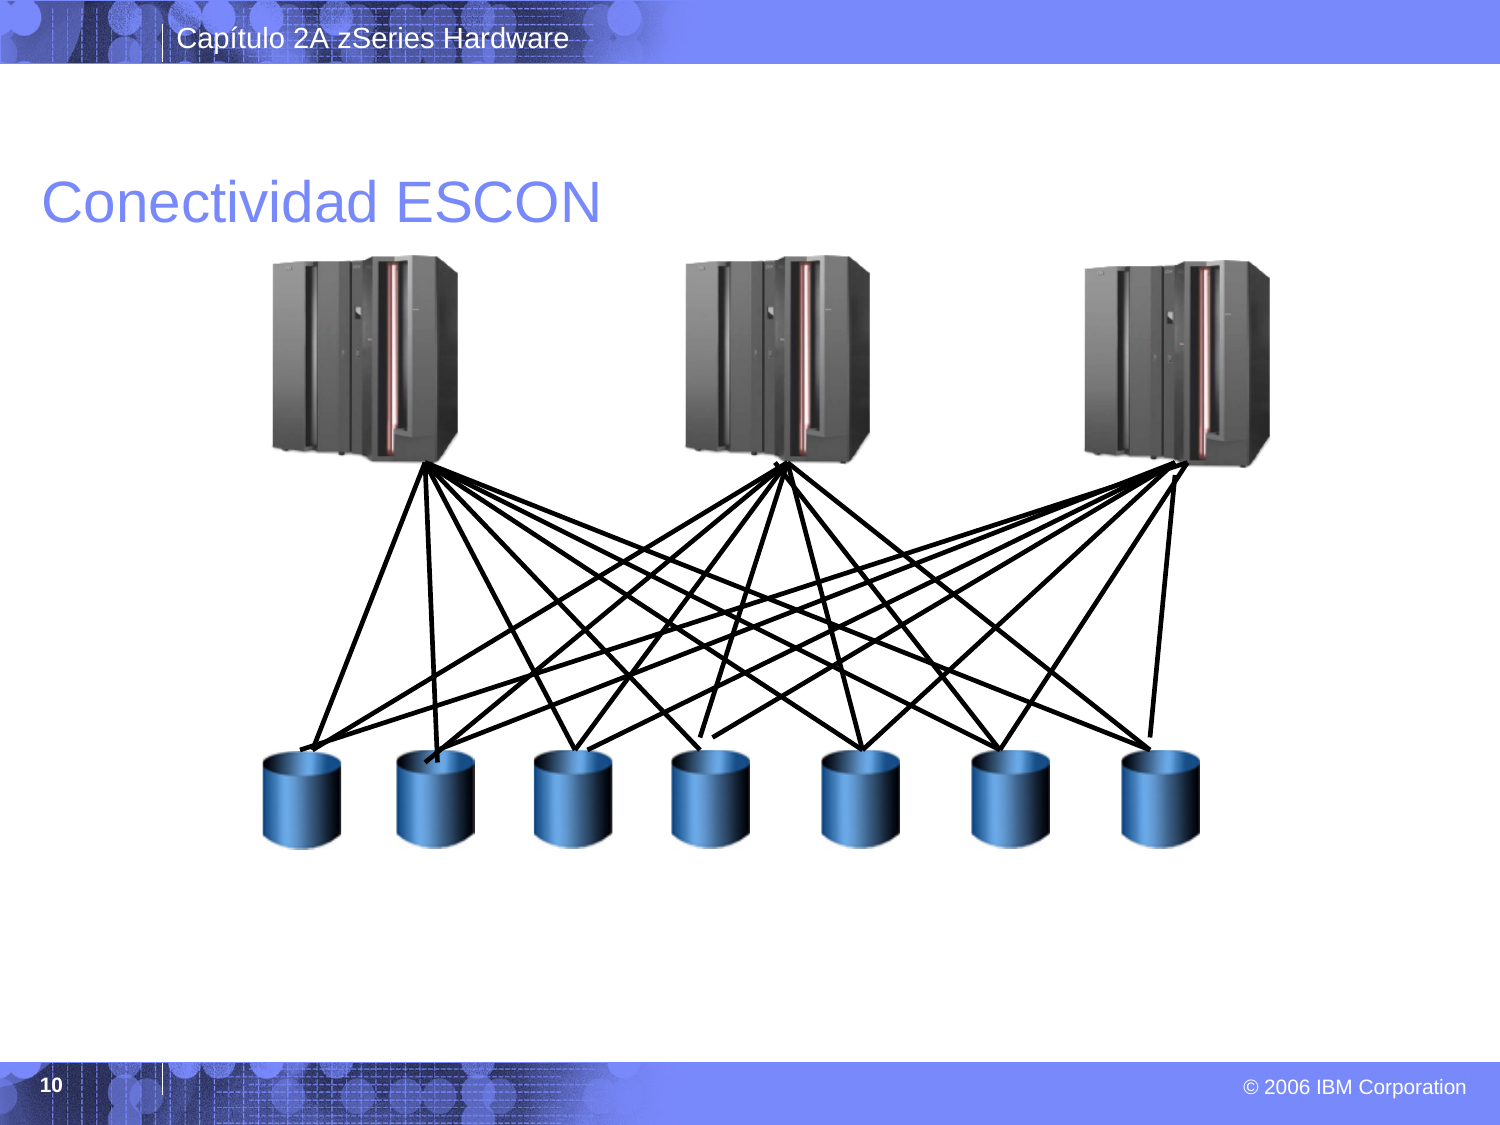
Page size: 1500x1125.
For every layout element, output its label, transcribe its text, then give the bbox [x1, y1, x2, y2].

chart [396, 750, 475, 849]
chart [262, 751, 342, 850]
chart [1074, 242, 1276, 475]
chart [671, 750, 751, 849]
picture [1, 1, 1500, 63]
chart [1166, 468, 1180, 475]
chart [533, 750, 613, 849]
picture [0, 1063, 1500, 1125]
chart [1121, 750, 1201, 849]
chart [971, 750, 1051, 849]
chart [262, 237, 464, 471]
chart [675, 237, 876, 471]
chart [821, 750, 901, 849]
text_box Conectividad ESCON [27, 179, 1476, 230]
